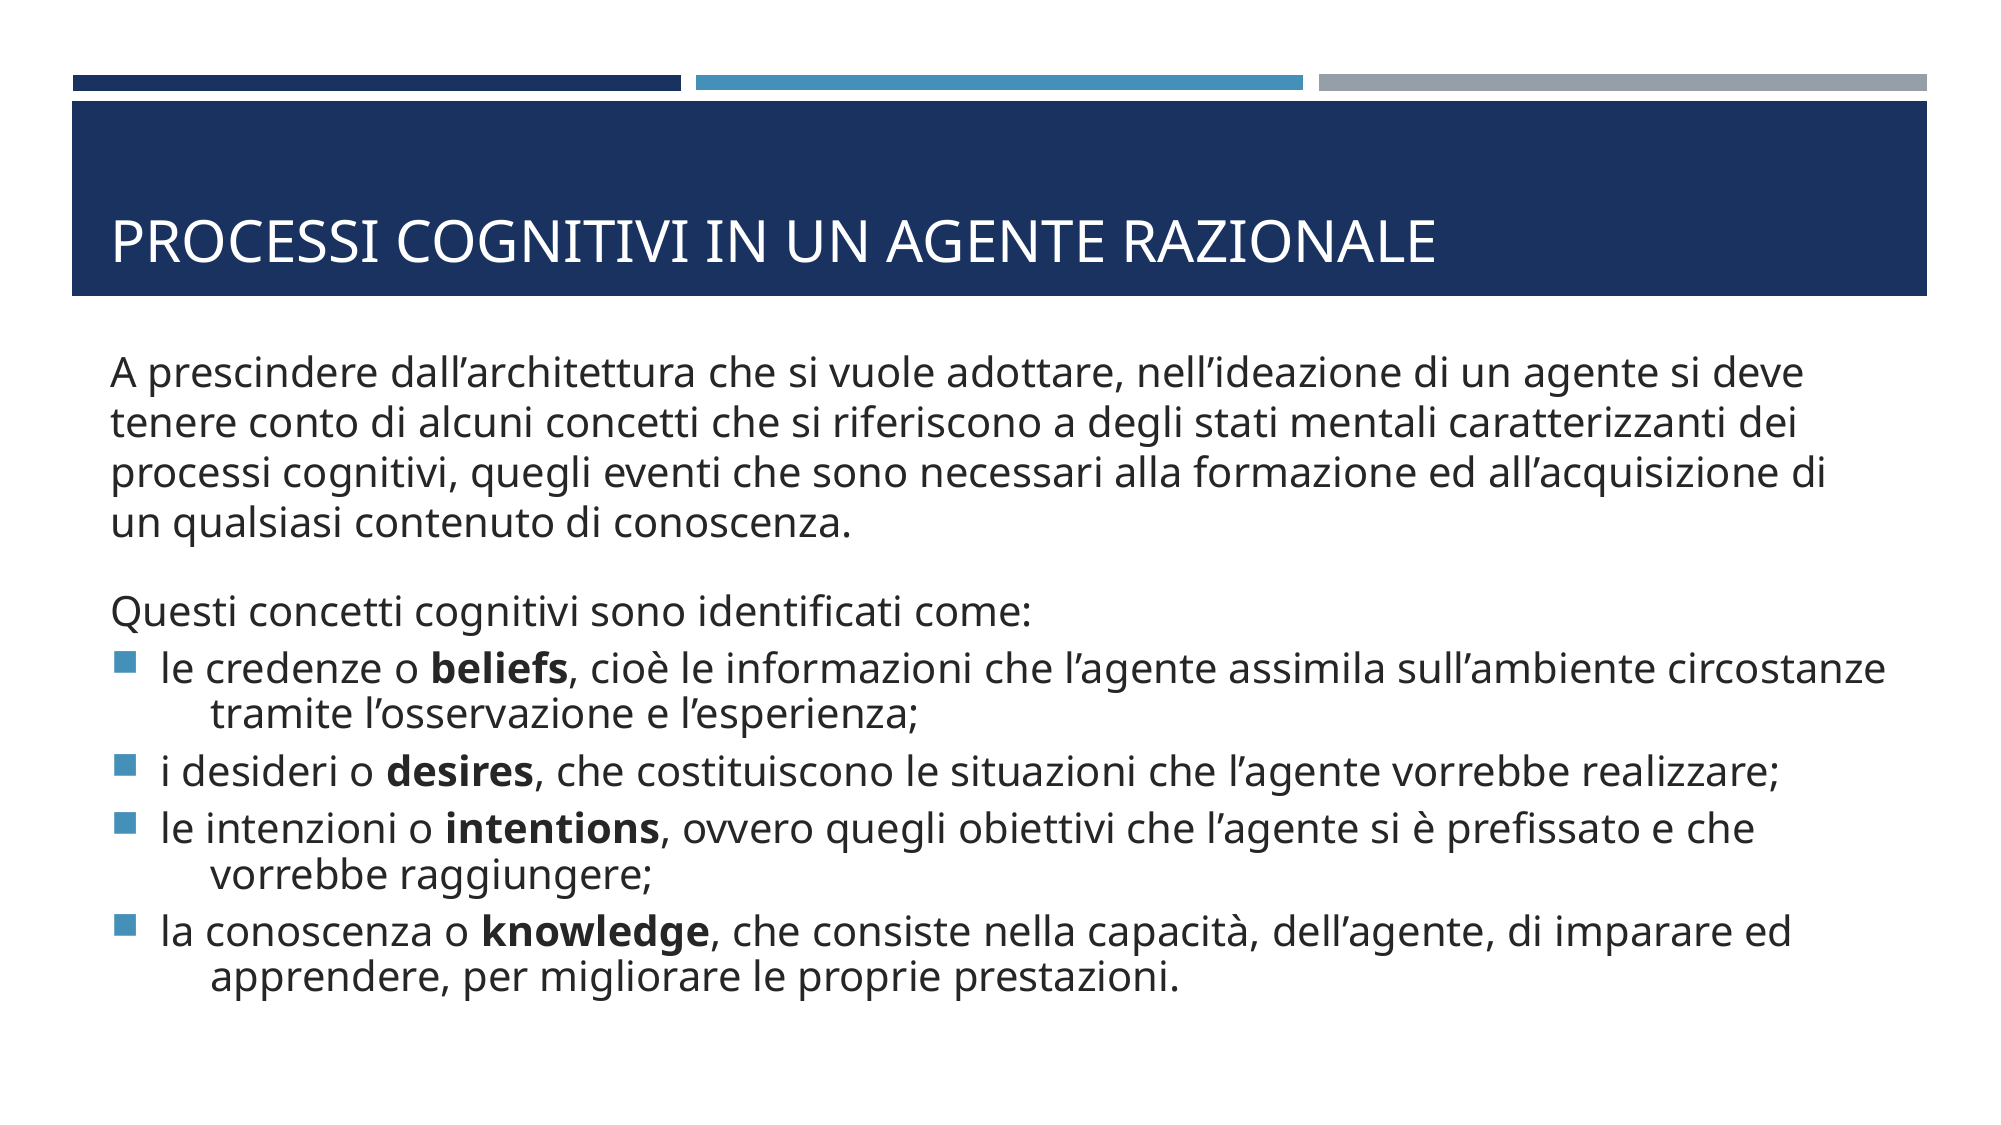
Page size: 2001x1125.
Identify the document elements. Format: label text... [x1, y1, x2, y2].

title Processi cognitivi in un agente razionale [95, 115, 1905, 282]
text_box A prescindere dall’architettura che si vuole adottare, nell’ideazione di un agente si deve tenere conto di alcuni concetti che si riferiscono a degli stati mentali caratterizzanti dei processi cognitivi, quegli eventi che sono necessari alla formazione ed all’acquisizione di un qualsiasi contenuto di conoscenza. [95, 338, 1905, 506]
list Questi concetti cognitivi sono identificati come: le credenze o beliefs, cioè le informazioni che l’agente assimila sull’ambiente circostanze tramite l’osservazione e l’esperienza; i desideri o desires, che costituiscono le situazioni che l’agente vorrebbe realizzare; le intenzioni o intentions, ovvero quegli obiettivi che l’agente si è prefissato e che vorrebbe raggiungere; la conoscenza o knowledge, che consiste nella capacità, dell’agente, di imparare ed apprendere, per migliorare le proprie prestazioni. [95, 562, 1905, 1082]
